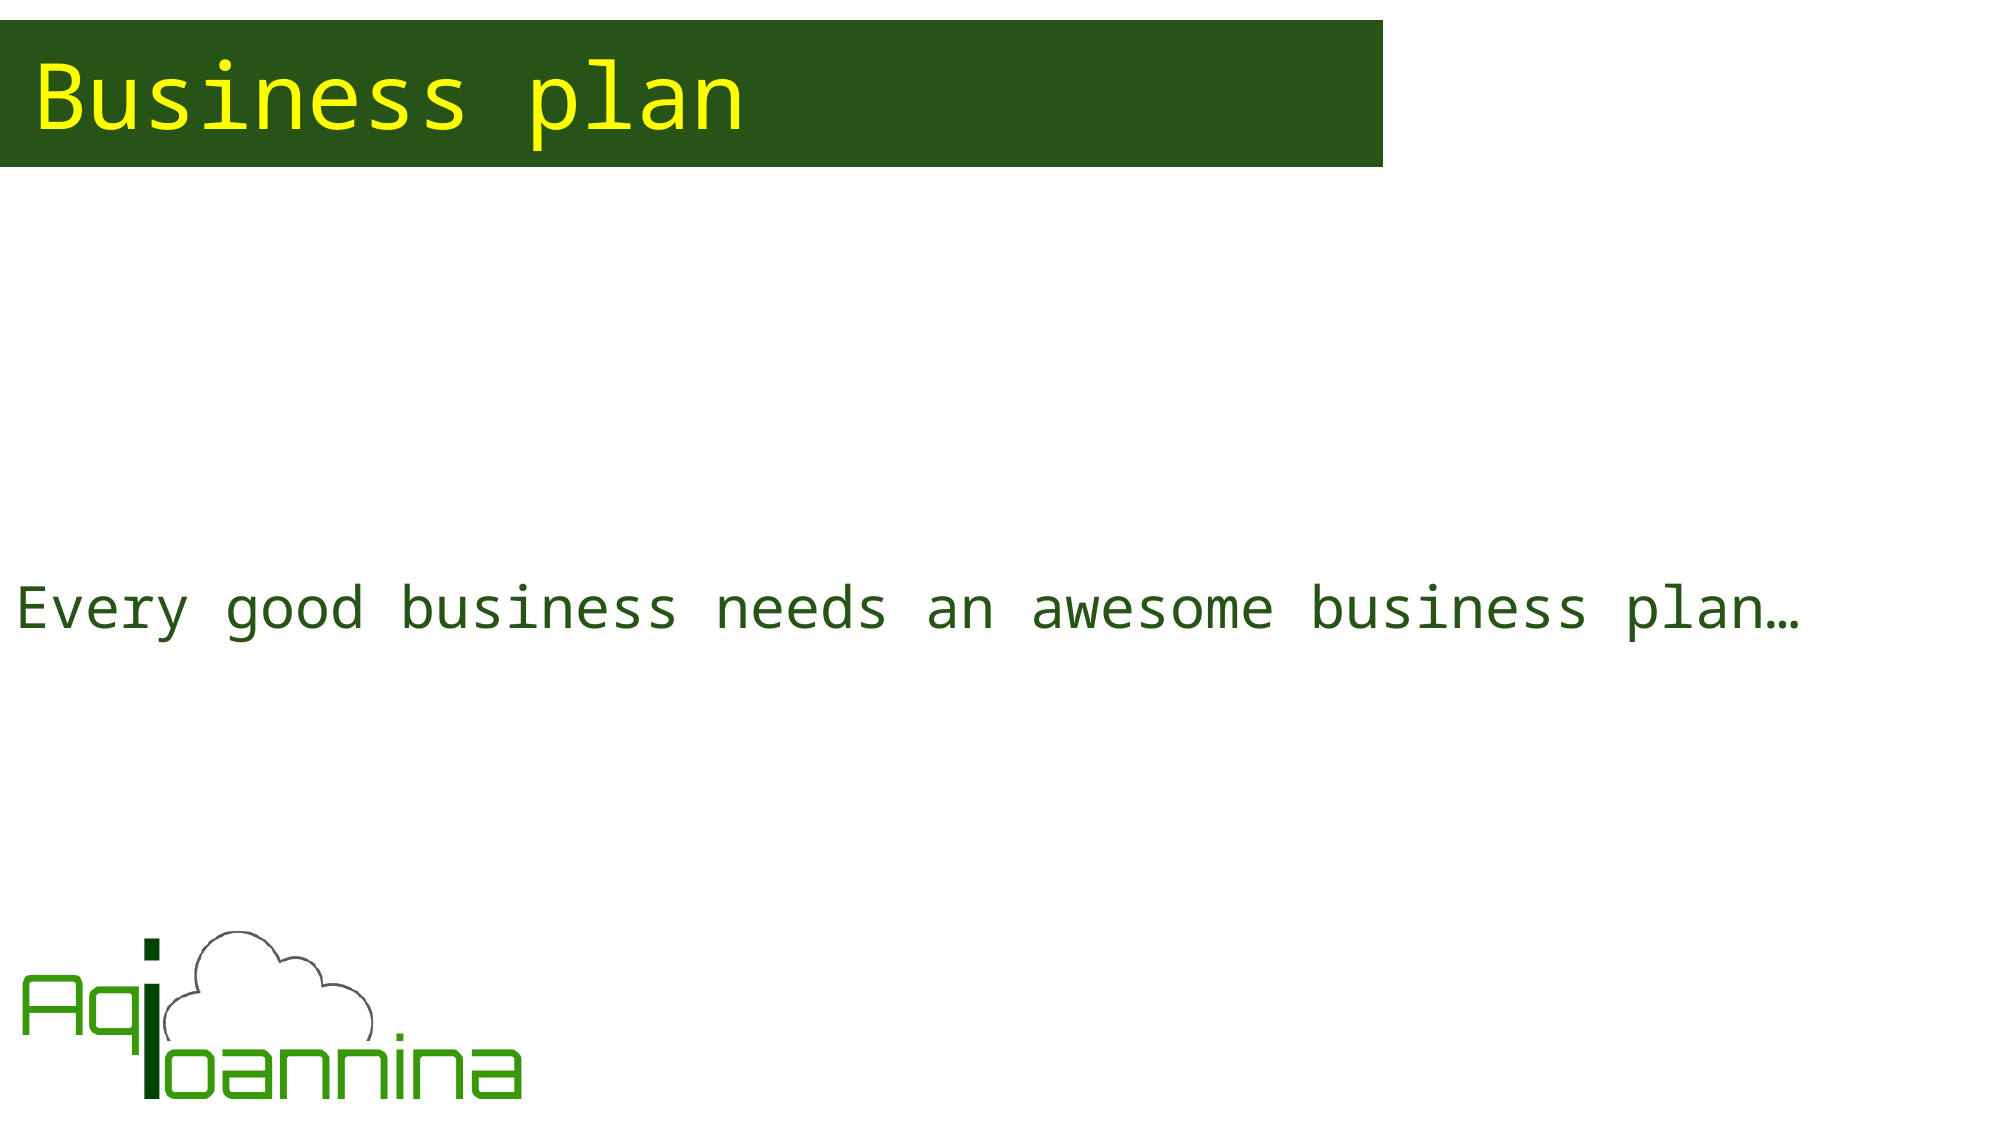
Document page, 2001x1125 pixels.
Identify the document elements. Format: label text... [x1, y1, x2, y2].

text_box Every good business needs an awesome business plan… [0, 562, 1984, 649]
text_box [0, 20, 1383, 167]
text_box Business plan [17, 30, 1439, 157]
picture [17, 881, 529, 1125]
